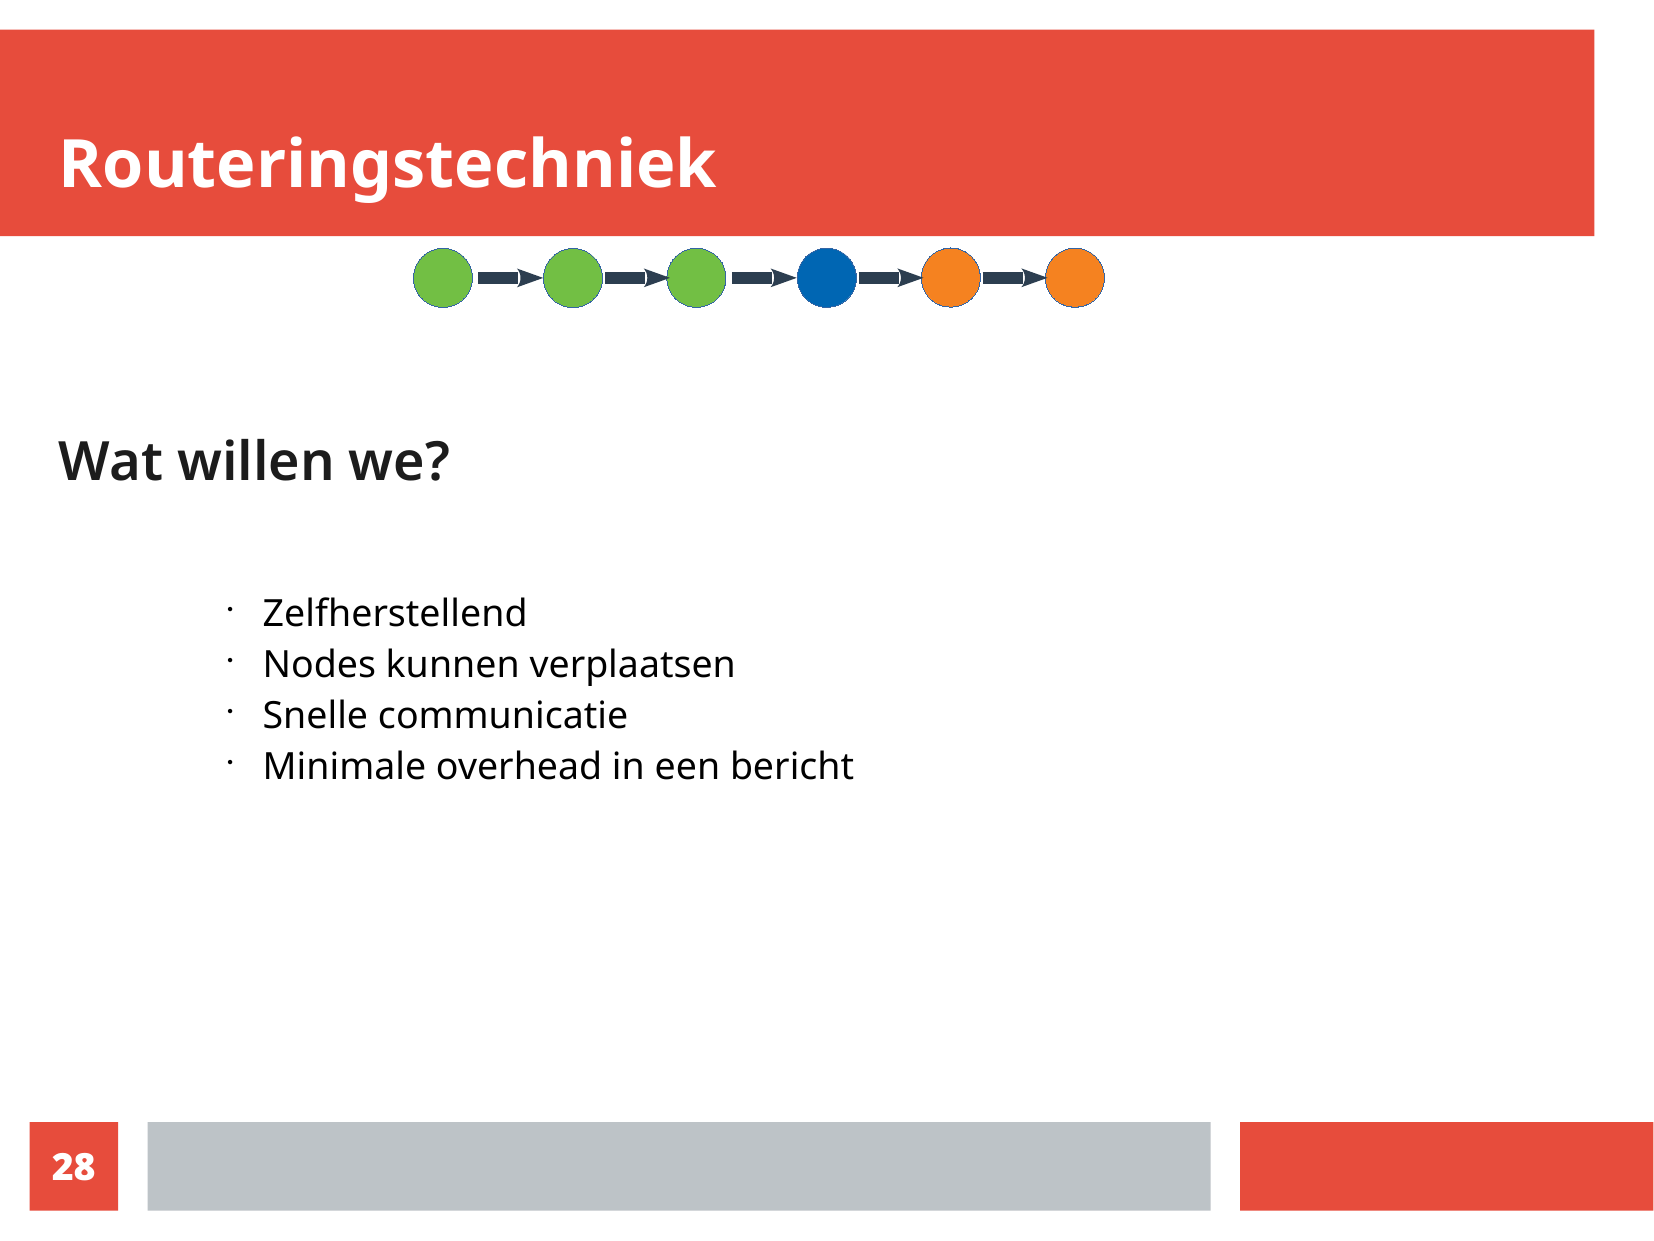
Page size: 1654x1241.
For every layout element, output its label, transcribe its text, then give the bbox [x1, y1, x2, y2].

title Routeringstechniek [59, 59, 1595, 207]
text_box [413, 248, 473, 308]
text_box [797, 248, 857, 308]
text_box [543, 248, 603, 308]
text_box Zelfherstellend Nodes kunnen verplaatsen Snelle communicatie Minimale overhead in een bericht [212, 578, 1087, 768]
text_box [666, 248, 726, 308]
text_box [1045, 248, 1105, 308]
text_box [921, 247, 981, 308]
list Wat willen we? [59, 324, 1565, 1093]
